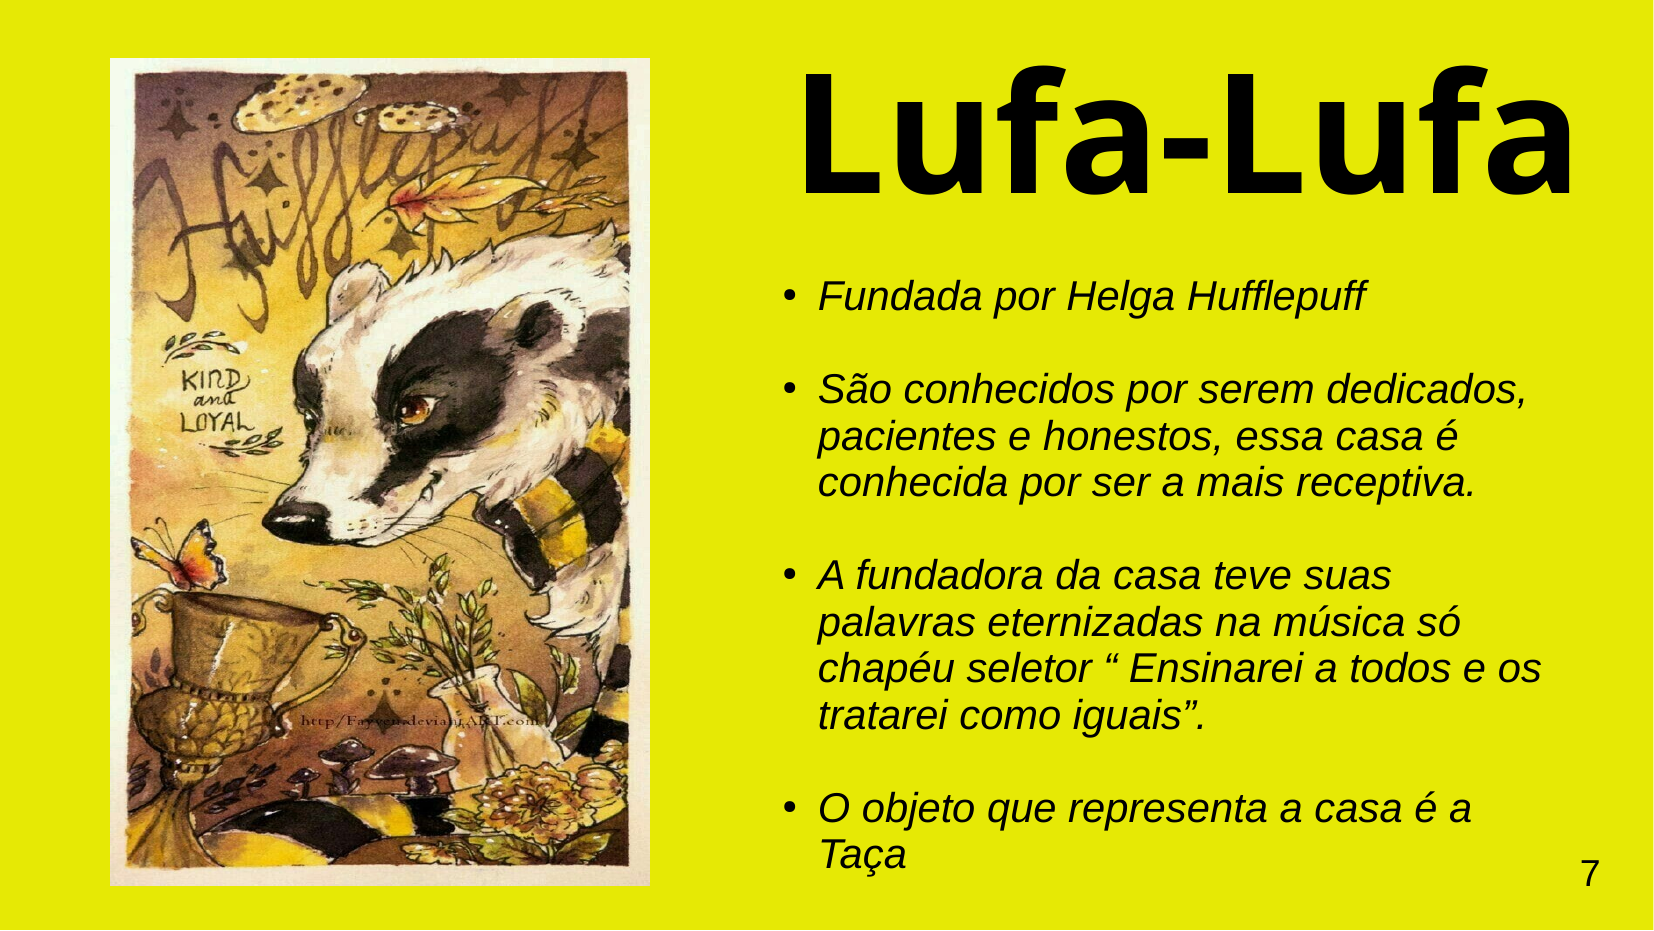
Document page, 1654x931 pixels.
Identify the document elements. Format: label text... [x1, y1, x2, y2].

text_box <número> [1564, 845, 1654, 916]
title Lufa-Lufa [442, 0, 1654, 275]
text_box Fundada por Helga Hufflepuff São conhecidos por serem dedicados, pacientes e honestos, essa casa é conhecida por ser a mais receptiva. A fundadora da casa teve suas palavras eternizadas na música só chapéu seletor “ Ensinarei a todos e os tratarei como iguais”. O objeto que representa a casa é a Taça [767, 265, 1565, 885]
picture [110, 58, 650, 886]
